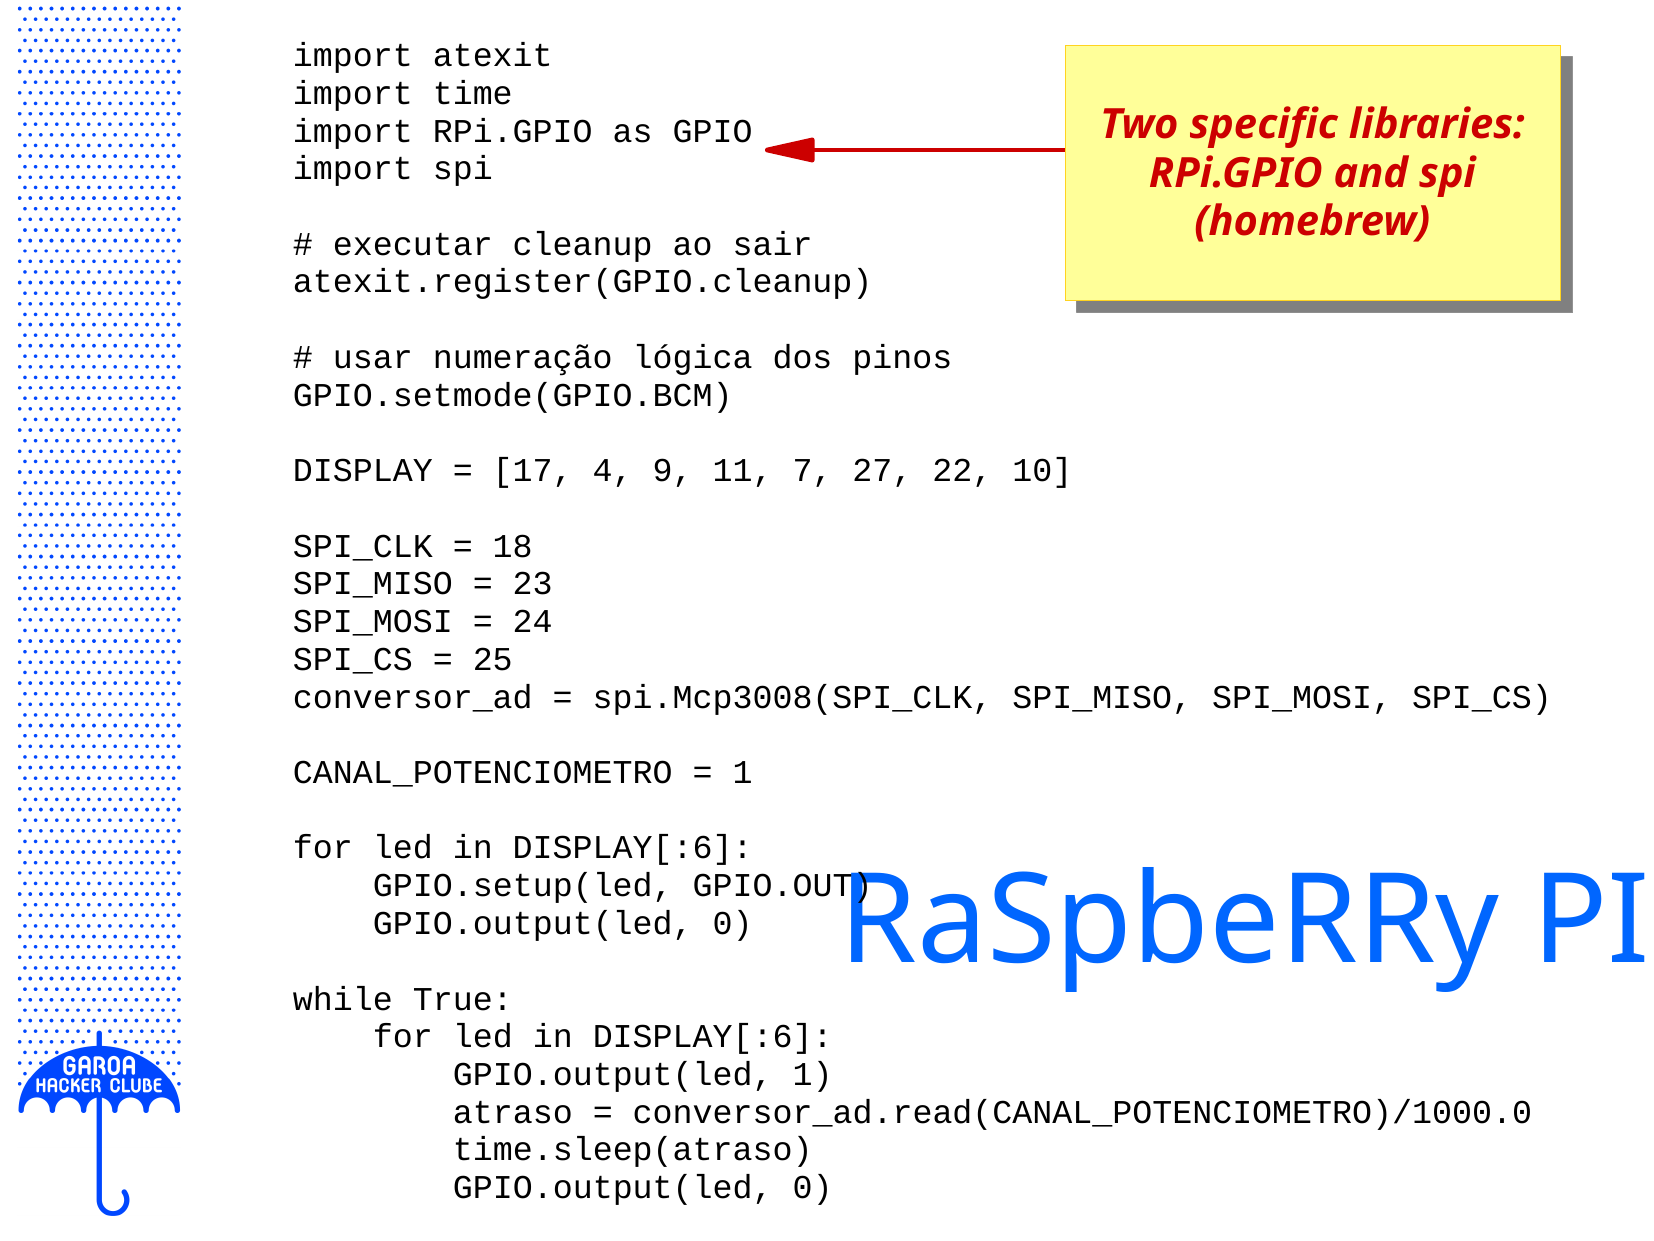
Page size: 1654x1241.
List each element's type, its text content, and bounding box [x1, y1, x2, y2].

title RaSpbeRRy PI [1568, 810, 1654, 1018]
picture [17, 0, 181, 1216]
text_box import atexit import time import RPi.GPIO as GPIO import spi # executar cleanup ao sair atexit.register(GPIO.cleanup) # usar numeração lógica dos pinos GPIO.setmode(GPIO.BCM) DISPLAY = [17, 4, 9, 11, 7, 27, 22, 10] SPI_CLK = 18 SPI_MISO = 23 SPI_MOSI = 24 SPI_CS = 25 conversor_ad = spi.Mcp3008(SPI_CLK, SPI_MISO, SPI_MOSI, SPI_CS) CANAL_POTENCIOMETRO = 1 for led in DISPLAY[:6]: GPIO.setup(led, GPIO.OUT) GPIO.output(led, 0) while True: for led in DISPLAY[:6]: GPIO.output(led, 1) atraso = conversor_ad.read(CANAL_POTENCIOMETRO)/1000.0 time.sleep(atraso) GPIO.output(led, 0) [278, 31, 1568, 1217]
text_box Two specific libraries: RPi.GPIO and spi (homebrew) [1065, 45, 1561, 301]
